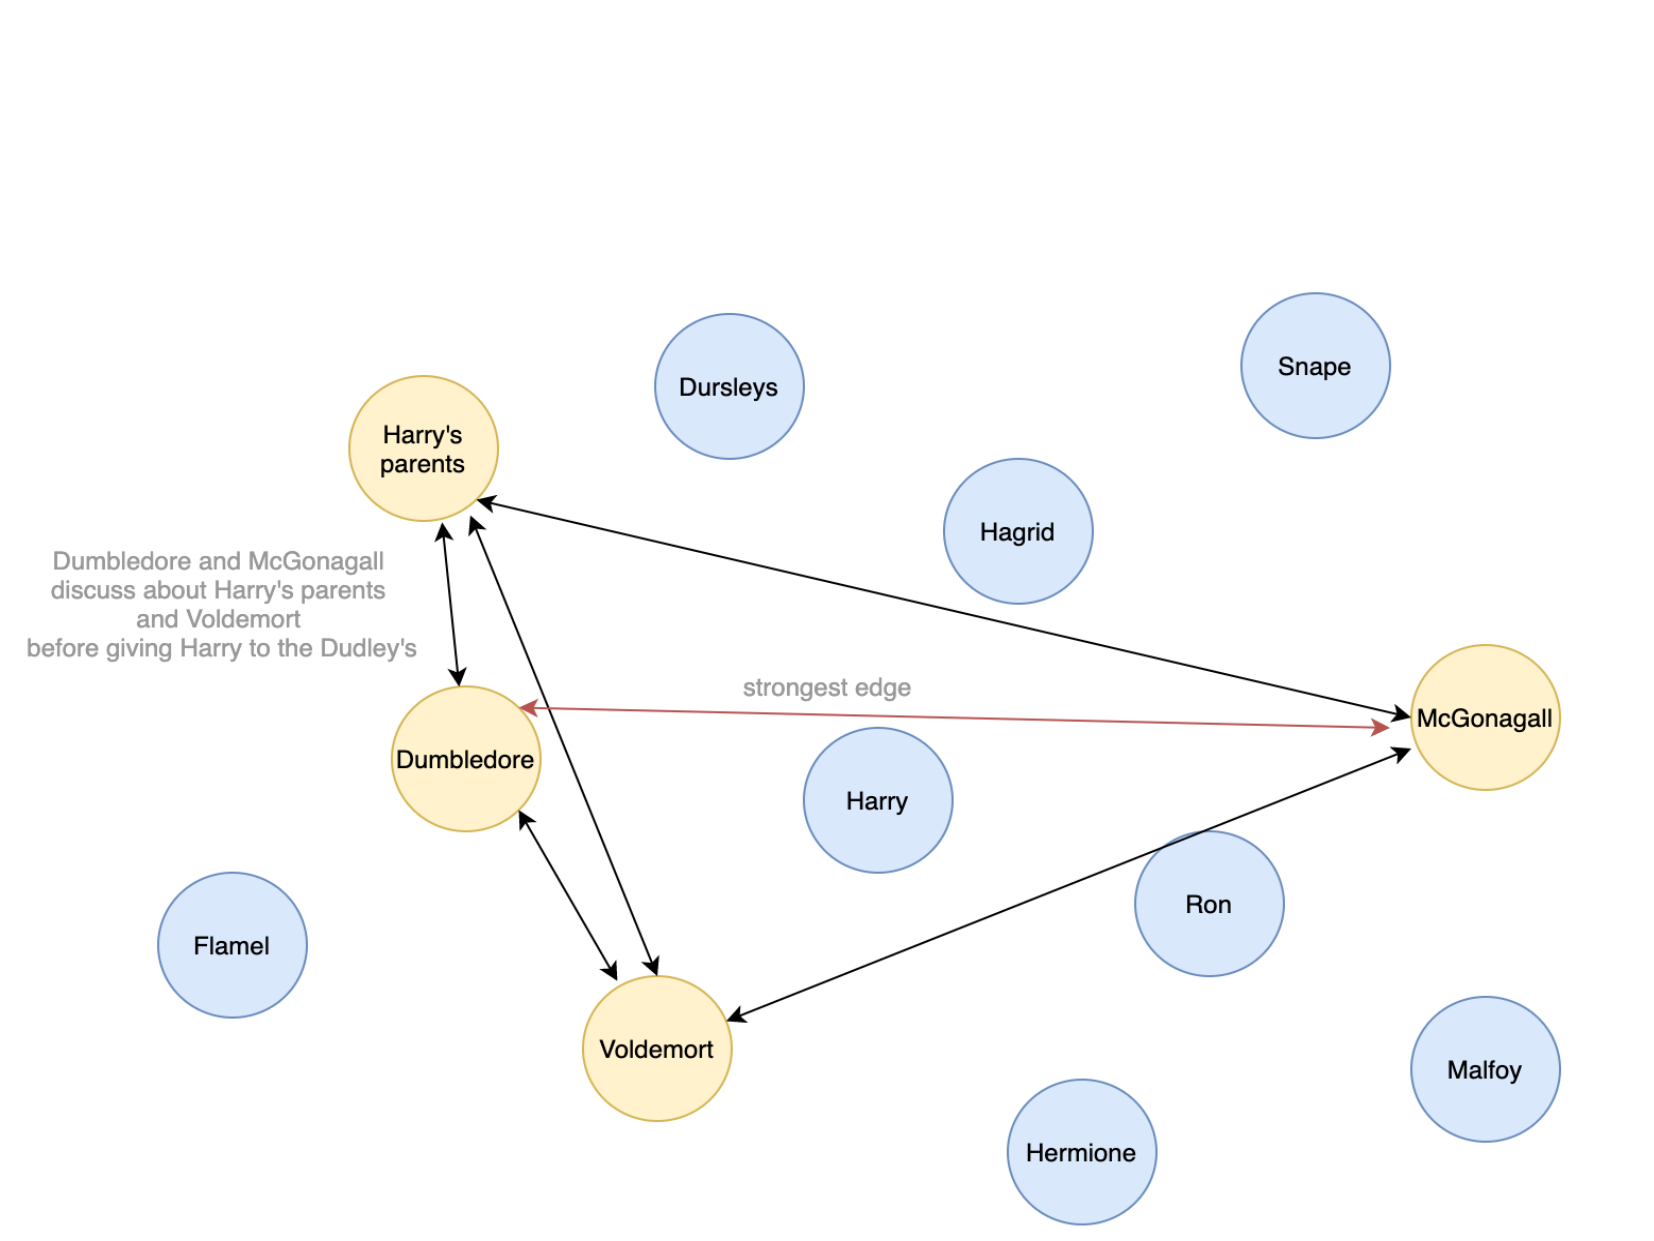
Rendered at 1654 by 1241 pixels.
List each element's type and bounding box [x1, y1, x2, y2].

picture [0, 284, 1576, 1240]
